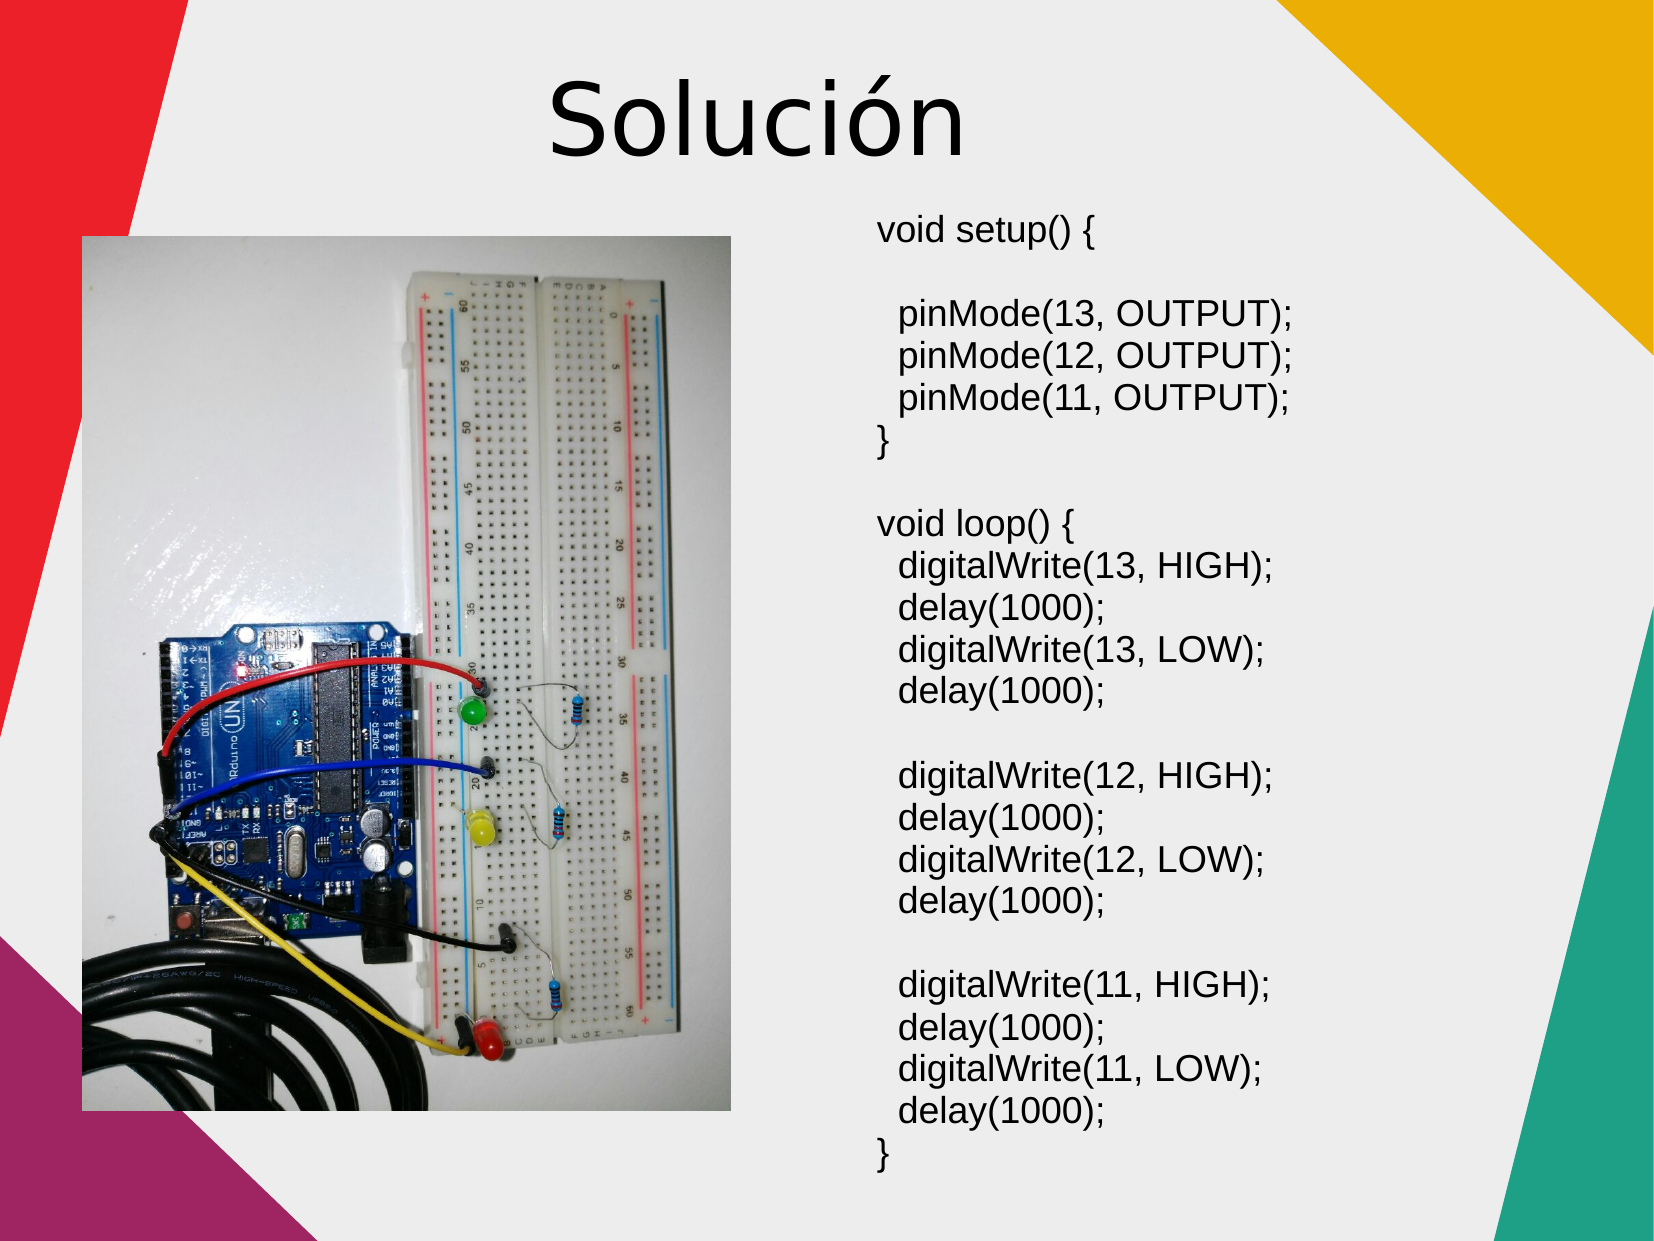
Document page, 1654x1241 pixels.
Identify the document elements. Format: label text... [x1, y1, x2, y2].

text_box void setup() { pinMode(13, OUTPUT); pinMode(12, OUTPUT); pinMode(11, OUTPUT); } void loop() { digitalWrite(13, HIGH); delay(1000); digitalWrite(13, LOW); delay(1000); digitalWrite(12, HIGH); delay(1000); digitalWrite(12, LOW); delay(1000); digitalWrite(11, HIGH); delay(1000); digitalWrite(11, LOW); delay(1000); } [862, 200, 1524, 1182]
title Solución [23, 17, 1512, 225]
picture [82, 236, 731, 1111]
